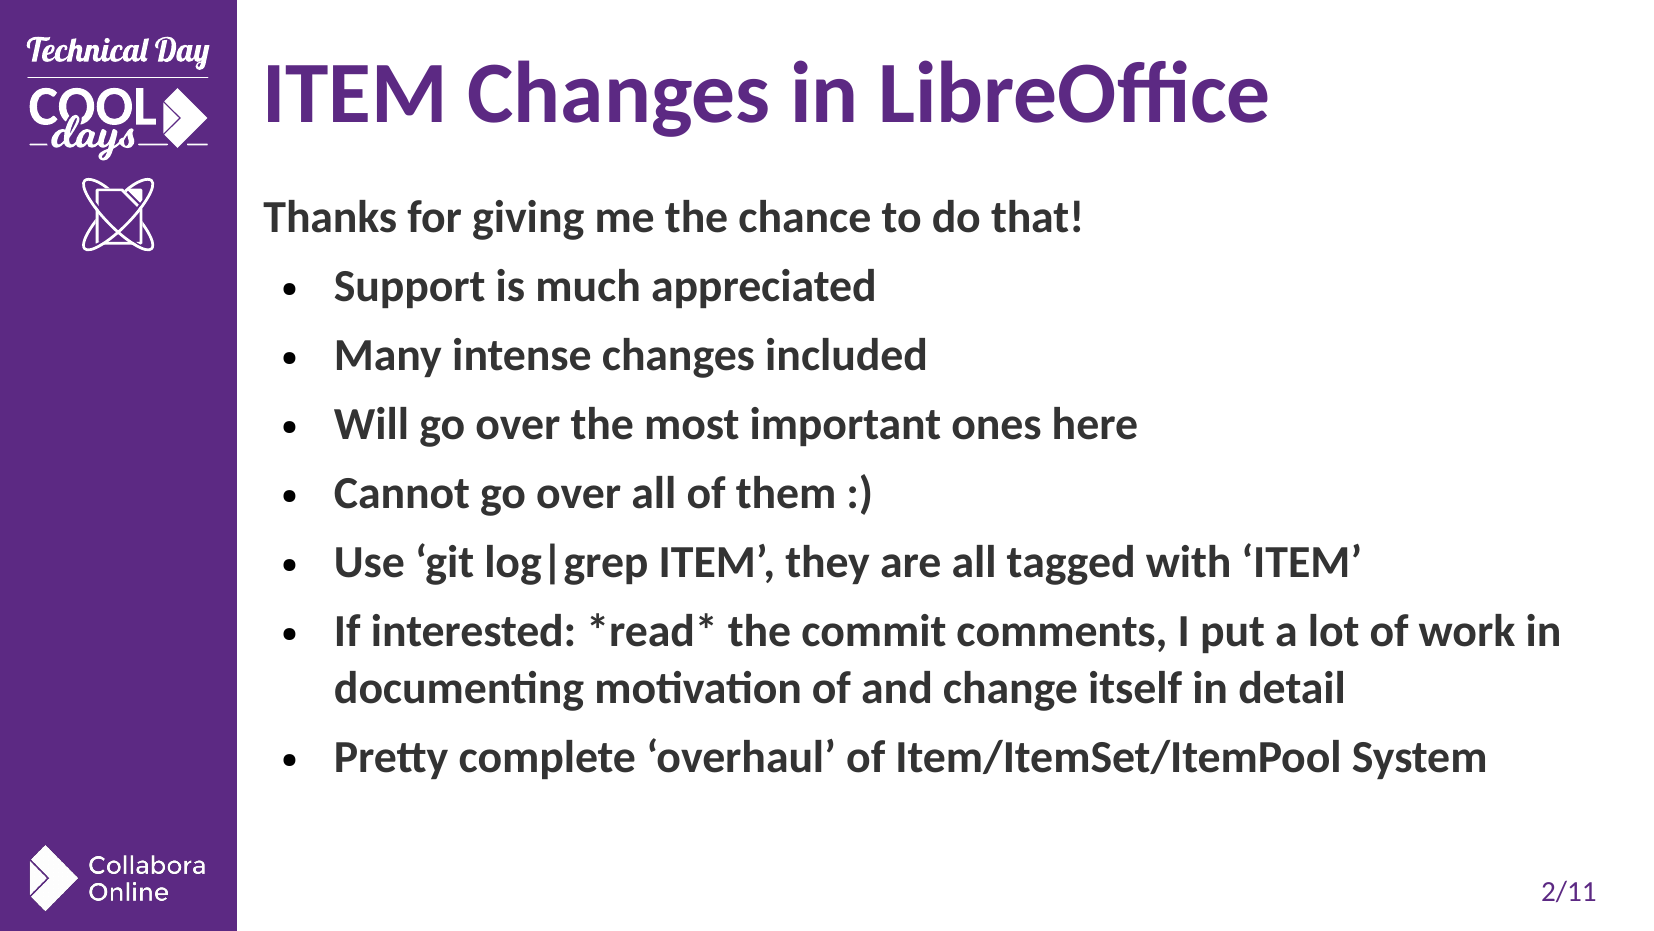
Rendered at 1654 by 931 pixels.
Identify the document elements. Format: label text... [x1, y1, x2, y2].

title ITEM Changes in LibreOffice [262, 13, 1647, 145]
picture [25, 840, 209, 916]
list Thanks for giving me the chance to do that! Support is much appreciated Many intense changes included Will go over the most important ones here Cannot go over all of them :) Use ‘git log|grep ITEM’, they are all tagged with ‘ITEM’ If interested: *read* the commit comments, I put a lot of work in documenting motivation of and change itself in detail Pretty complete ‘overhaul’ of Item/ItemSet/ItemPool System [263, 187, 1586, 826]
